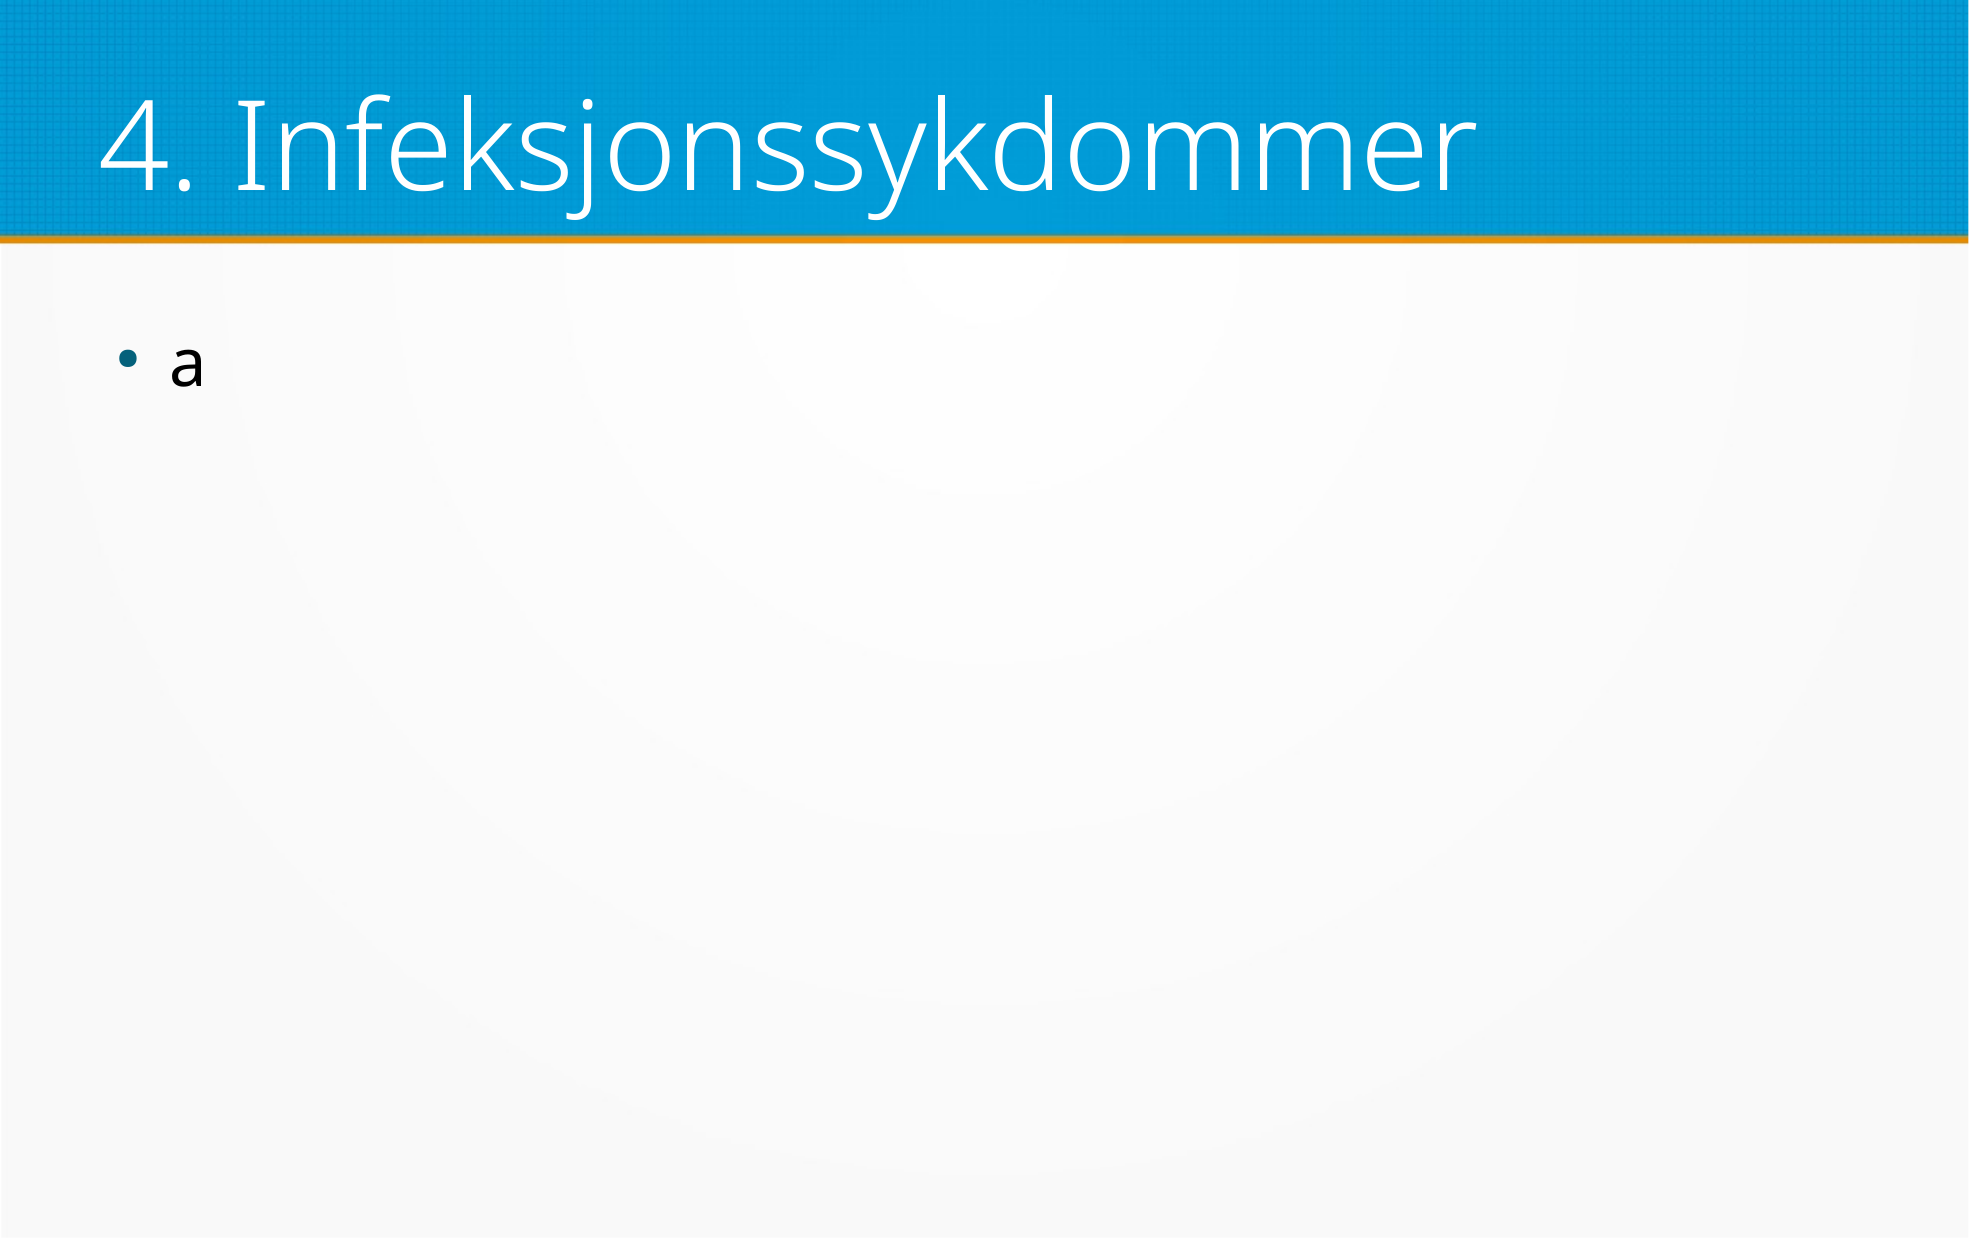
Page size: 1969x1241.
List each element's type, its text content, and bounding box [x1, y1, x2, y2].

list a [98, 315, 1861, 1081]
title 4. Infeksjonssykdommer [98, 19, 1870, 227]
picture [0, 233, 1969, 1241]
